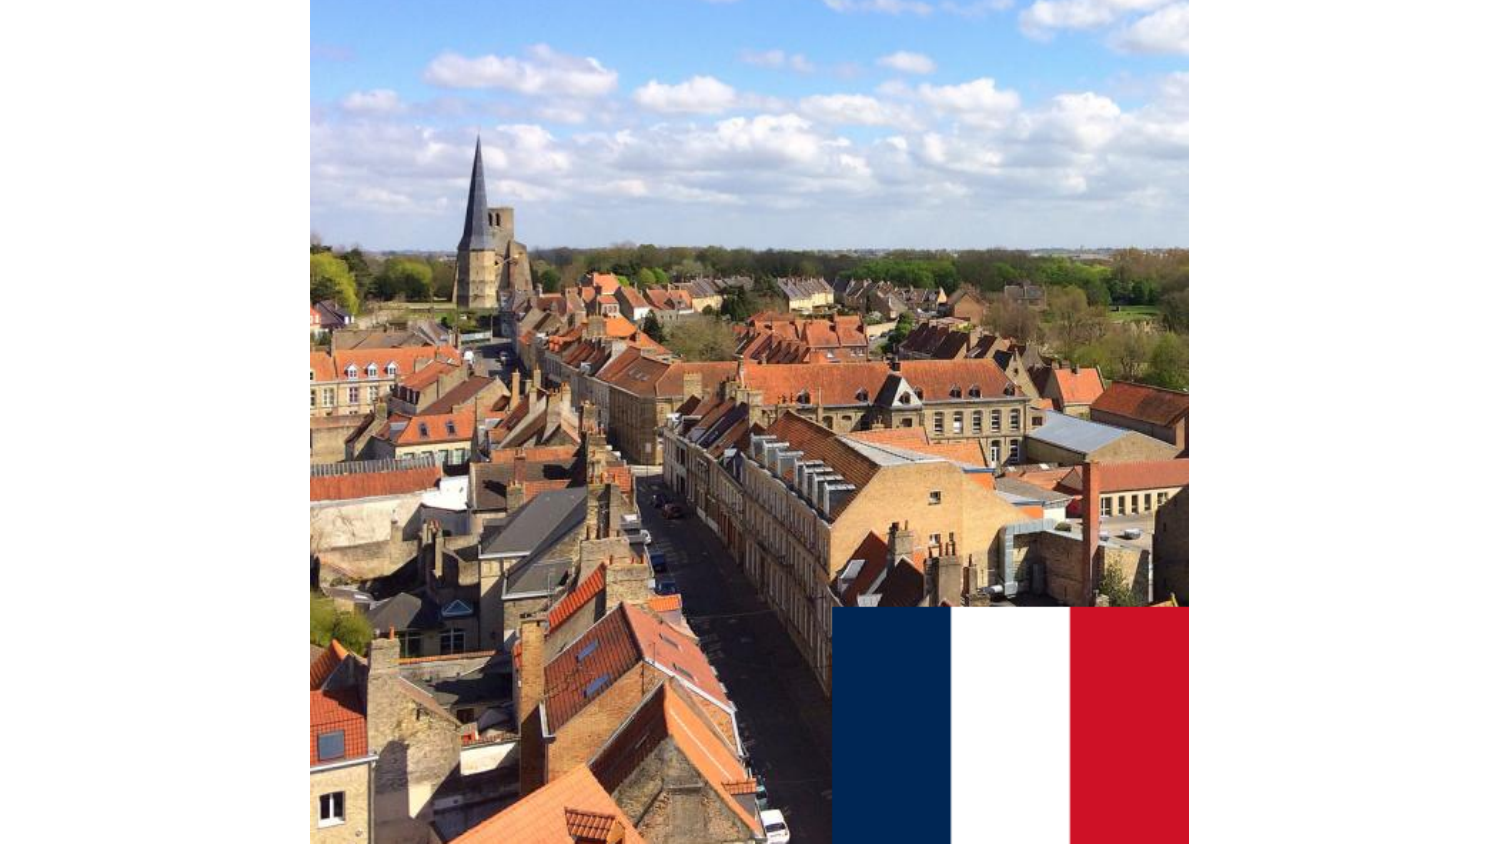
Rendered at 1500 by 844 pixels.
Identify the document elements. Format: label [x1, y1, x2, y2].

picture [310, 0, 1189, 844]
